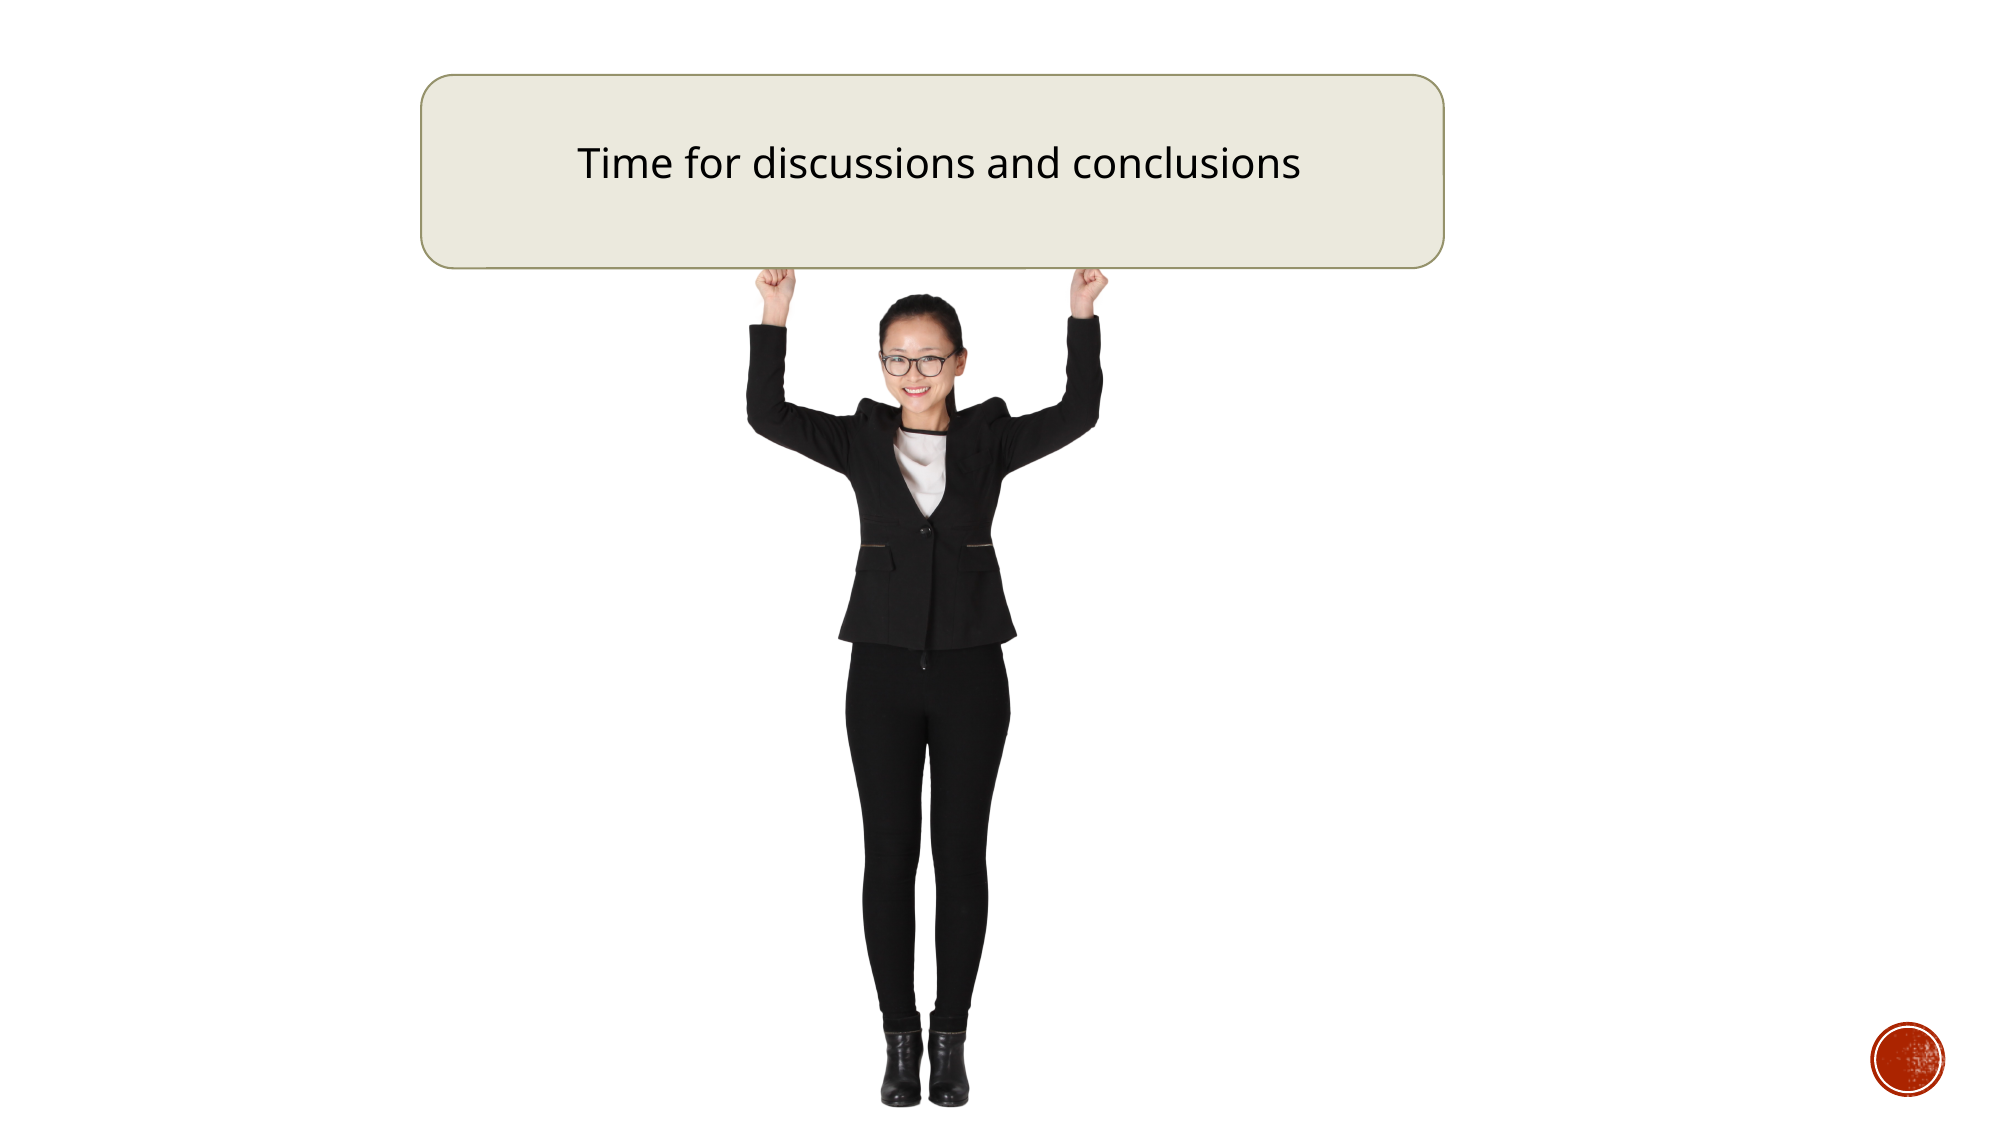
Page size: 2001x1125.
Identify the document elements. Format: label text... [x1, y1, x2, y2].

text_box Time for discussions and conclusions [488, 129, 1391, 196]
text_box [421, 74, 1444, 269]
picture [745, 269, 1109, 1108]
